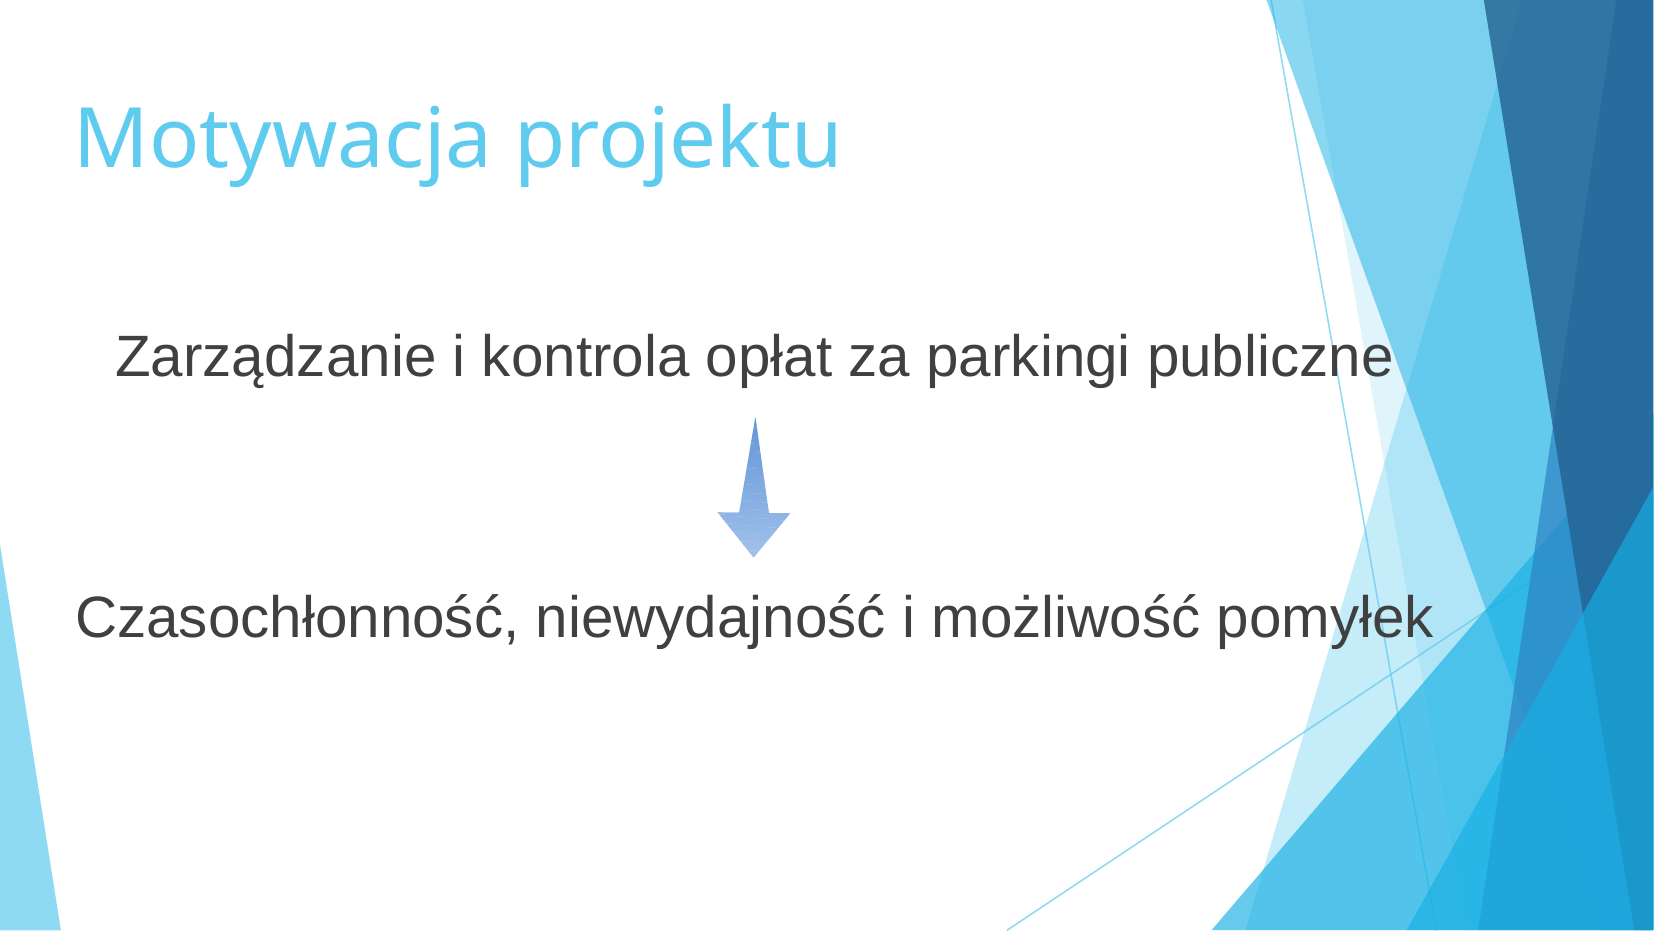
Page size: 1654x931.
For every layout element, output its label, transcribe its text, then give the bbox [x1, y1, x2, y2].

subtitle Zarządzanie i kontrola opłat za parkingi publiczne Czasochłonność, niewydajność i możliwość pomyłek [0, 257, 1477, 798]
title Motywacja projektu [0, 76, 1489, 233]
picture [714, 413, 794, 562]
